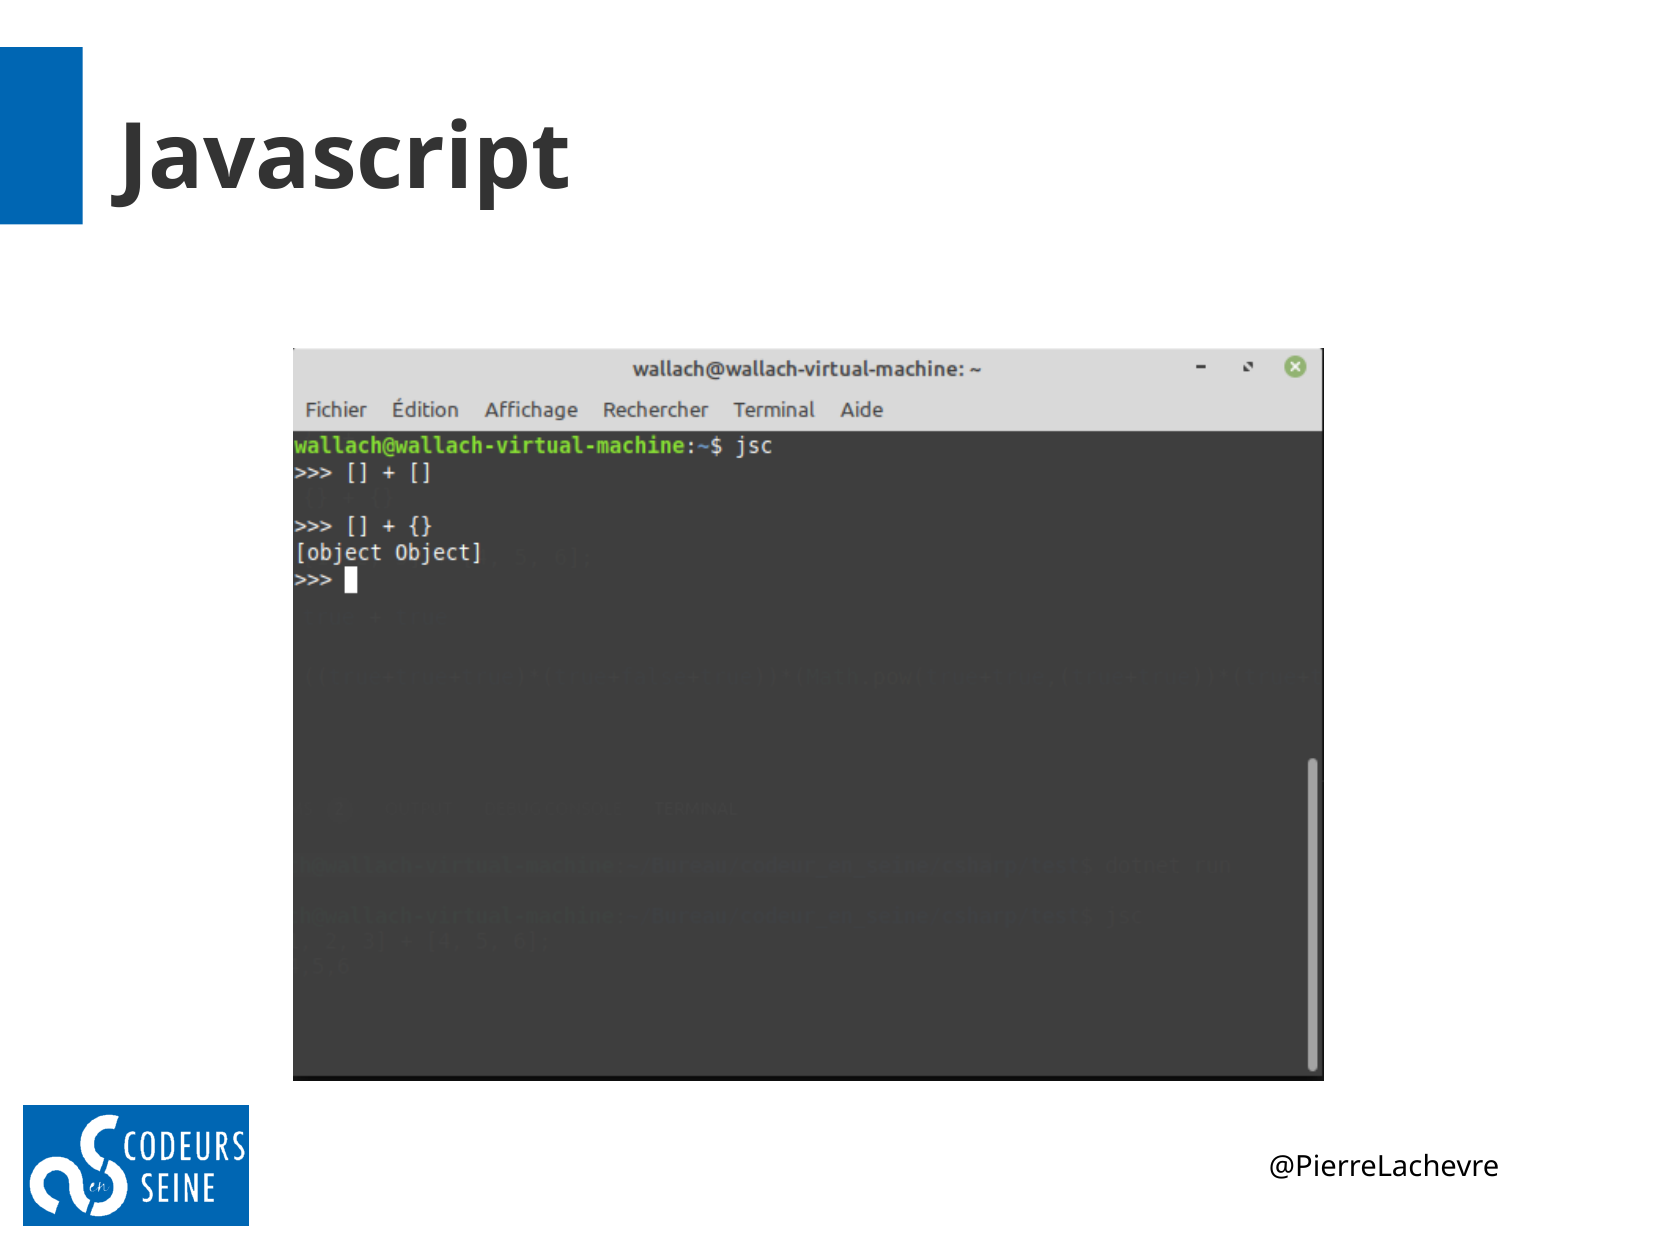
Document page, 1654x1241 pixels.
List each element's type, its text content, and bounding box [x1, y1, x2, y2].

picture [293, 348, 1324, 1081]
title Javascript [118, 49, 1571, 257]
picture [23, 1105, 249, 1226]
